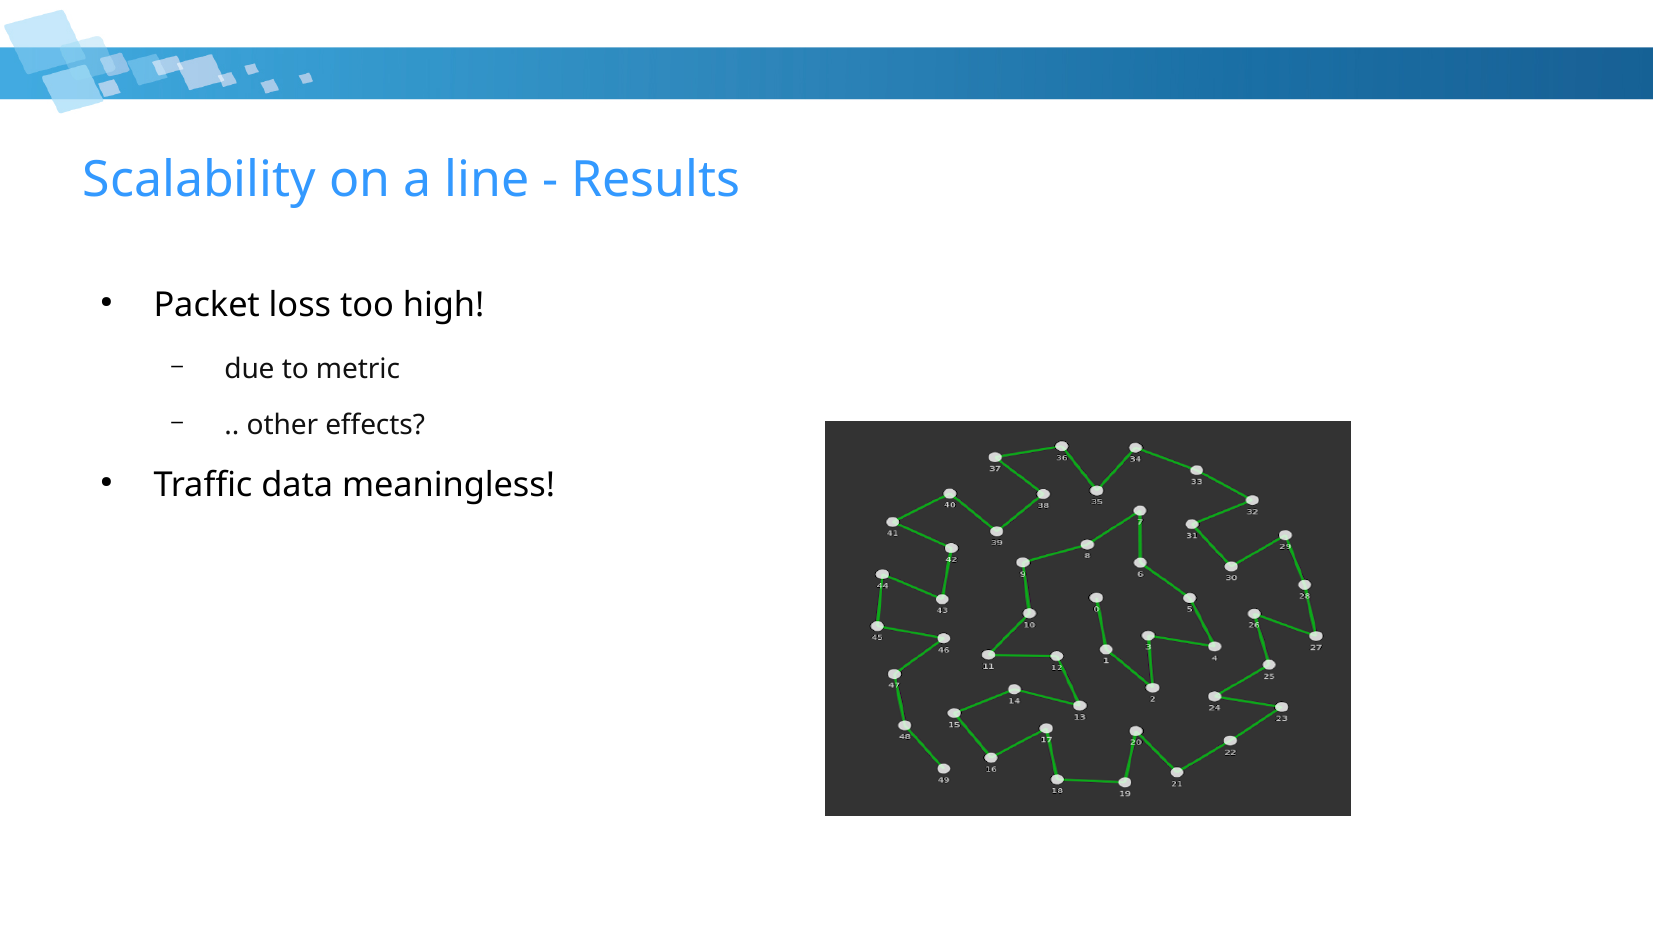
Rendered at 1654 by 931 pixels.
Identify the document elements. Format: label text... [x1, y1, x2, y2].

picture [825, 421, 1351, 816]
title Scalability on a line - Results [82, 99, 1571, 255]
picture [0, 0, 1653, 929]
list Packet loss too high! due to metric .. other effects? Traffic data meaningless! [82, 279, 1571, 931]
